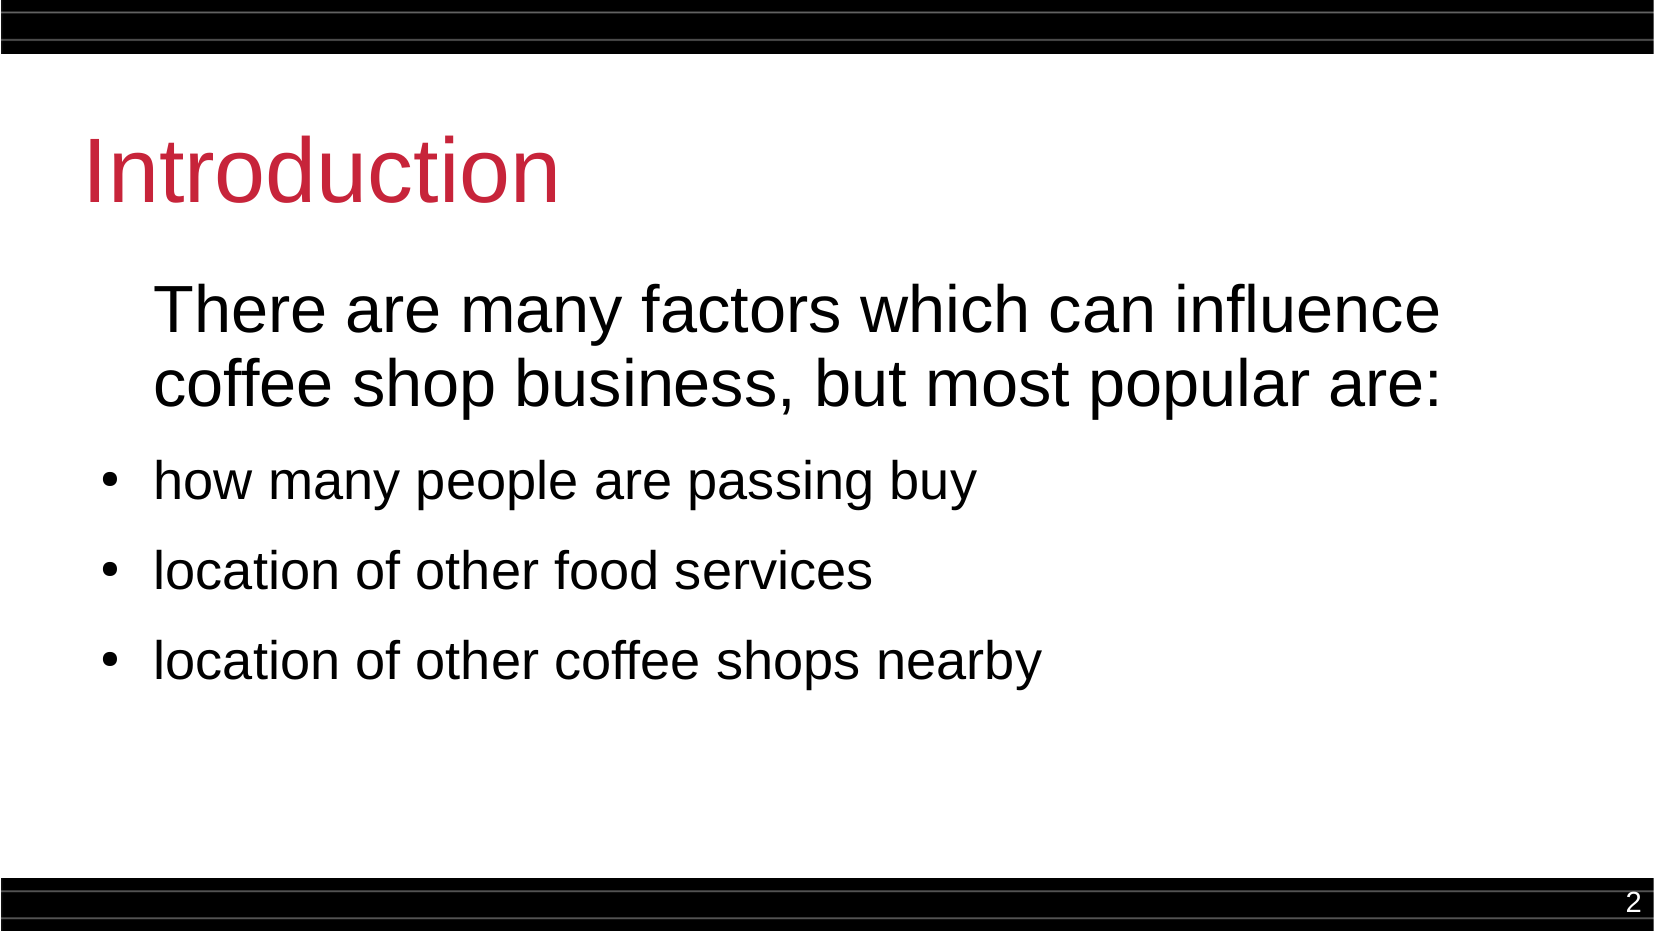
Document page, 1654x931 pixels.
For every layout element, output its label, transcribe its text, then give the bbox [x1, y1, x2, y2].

picture [1, 0, 1654, 54]
picture [1, 878, 1654, 931]
title Introduction [82, 92, 1571, 249]
list There are many factors which can influence coffee shop business, but most popular are: how many people are passing buy location of other food services location of other coffee shops nearby [82, 271, 1571, 851]
